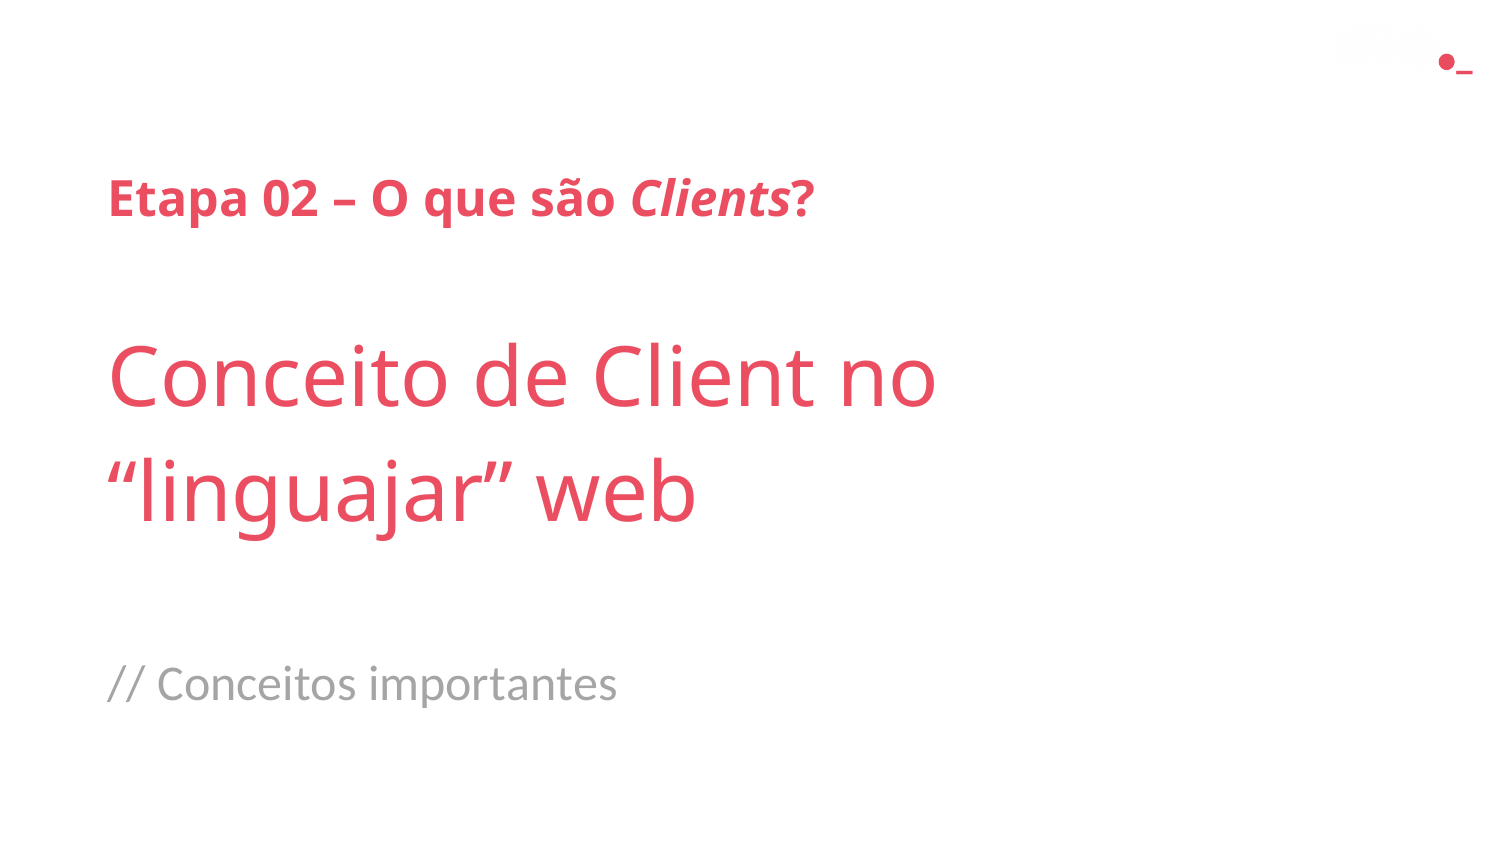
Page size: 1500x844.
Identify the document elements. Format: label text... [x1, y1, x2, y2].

text_box // Conceitos importantes [92, 635, 1309, 701]
text_box Conceito de Client no “linguajar” web [92, 292, 1309, 558]
picture [1333, 19, 1473, 75]
text_box Etapa 02 – O que são Clients? [92, 142, 1309, 223]
